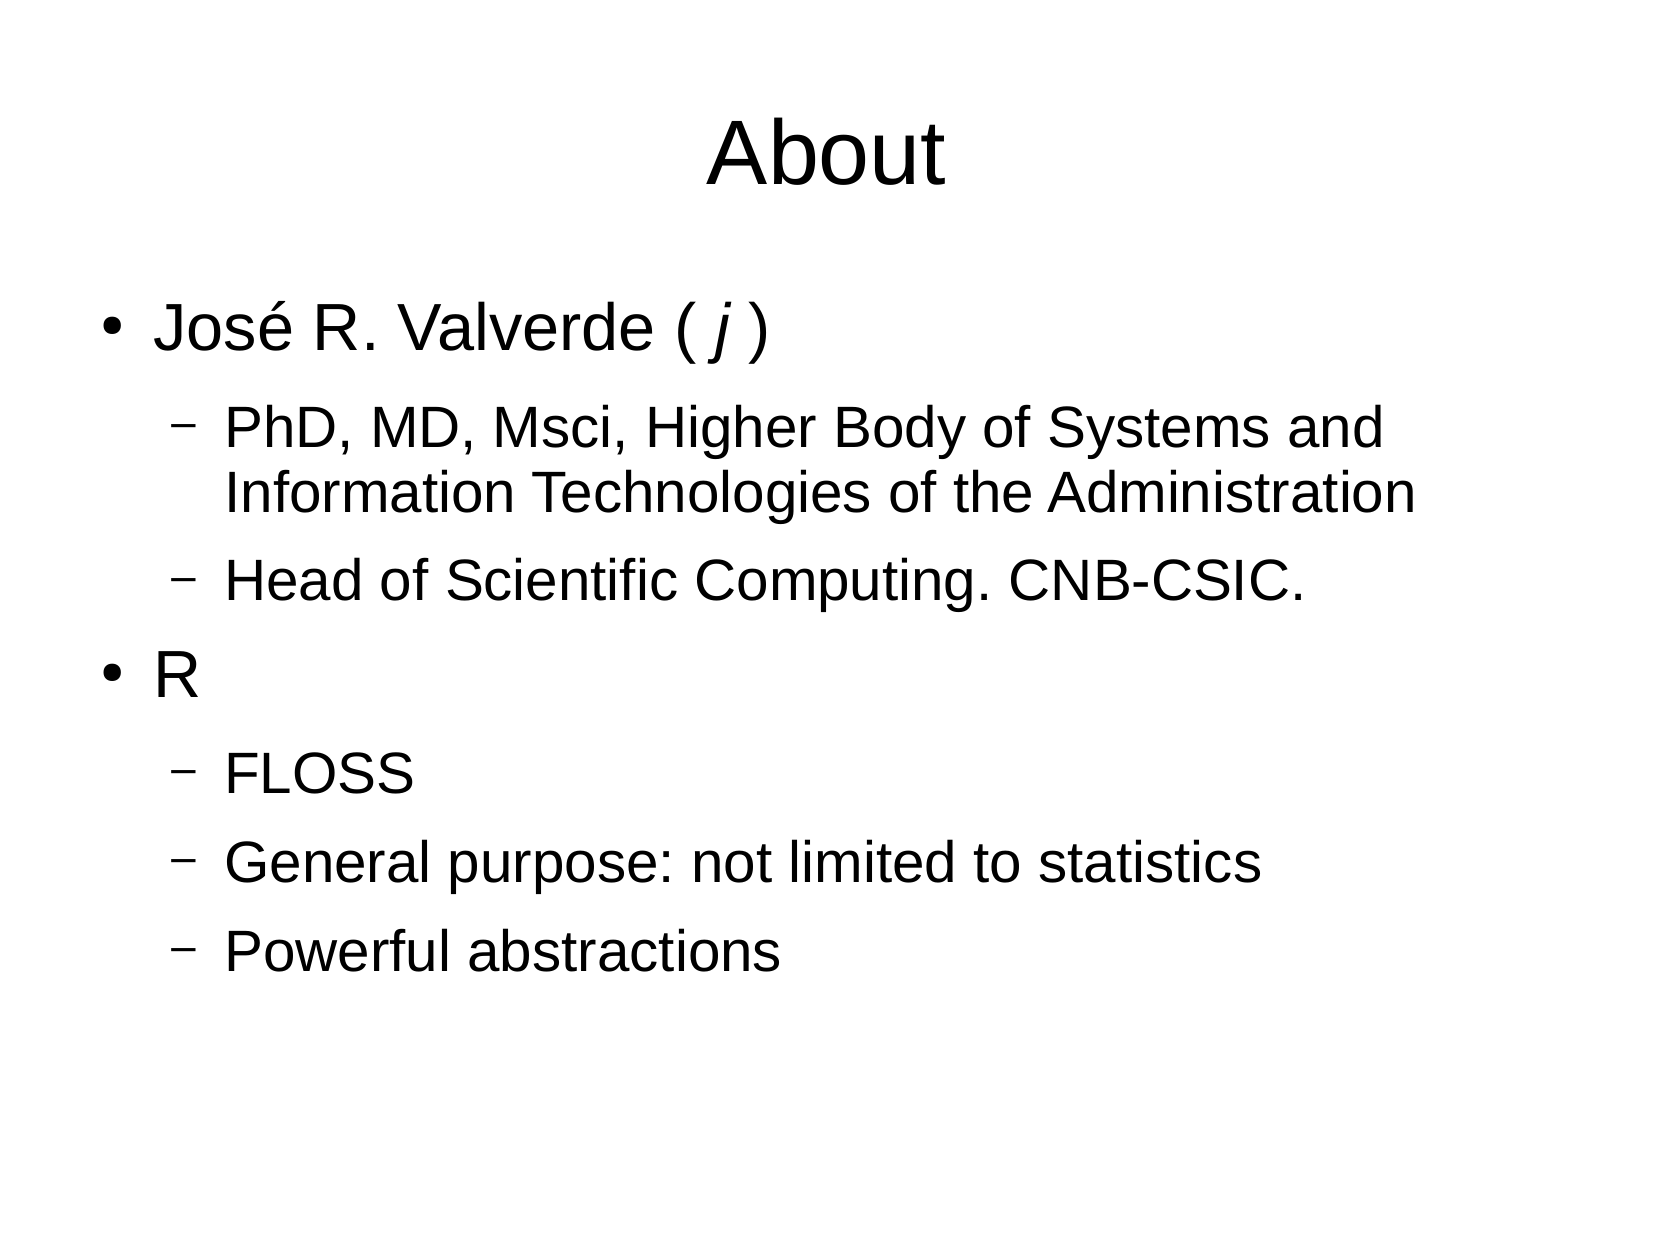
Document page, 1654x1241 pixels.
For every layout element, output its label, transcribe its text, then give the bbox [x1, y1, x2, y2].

title About [82, 49, 1571, 257]
list José R. Valverde ( j ) PhD, MD, Msci, Higher Body of Systems and Information Technologies of the Administration Head of Scientific Computing. CNB-CSIC. R FLOSS General purpose: not limited to statistics Powerful abstractions [82, 290, 1571, 1170]
